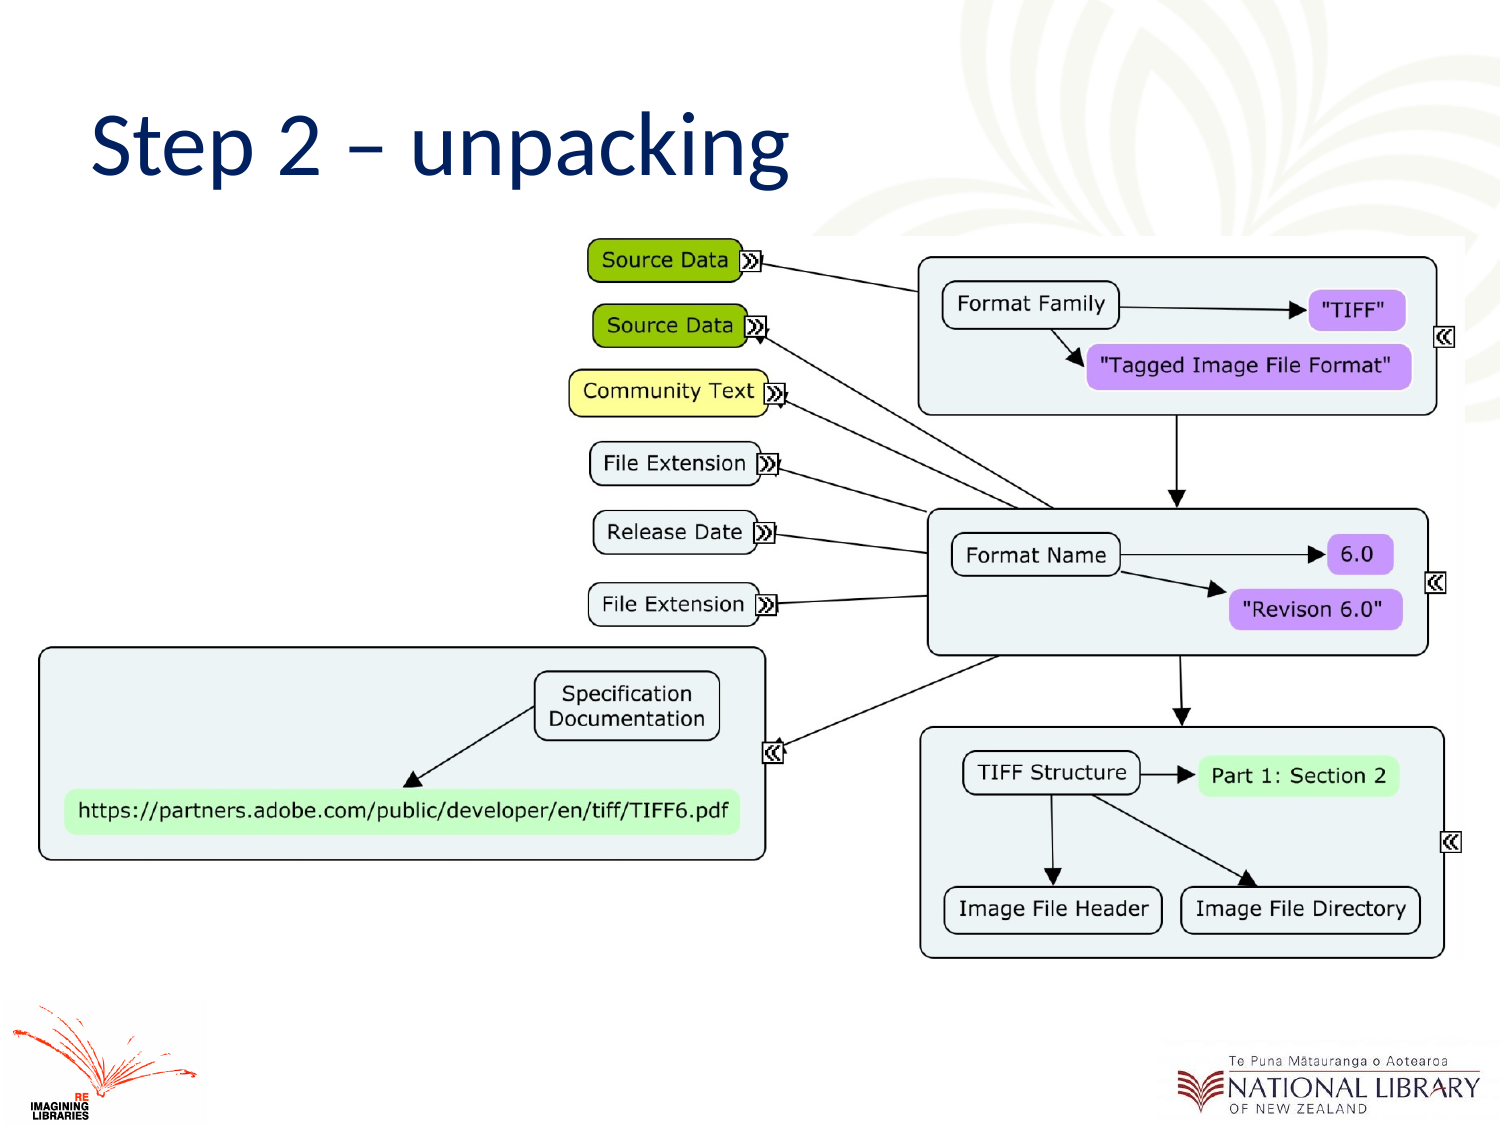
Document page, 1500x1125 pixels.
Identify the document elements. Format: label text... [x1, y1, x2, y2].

title Step 2 – unpacking [75, 45, 1426, 233]
picture [0, 0, 1500, 1125]
